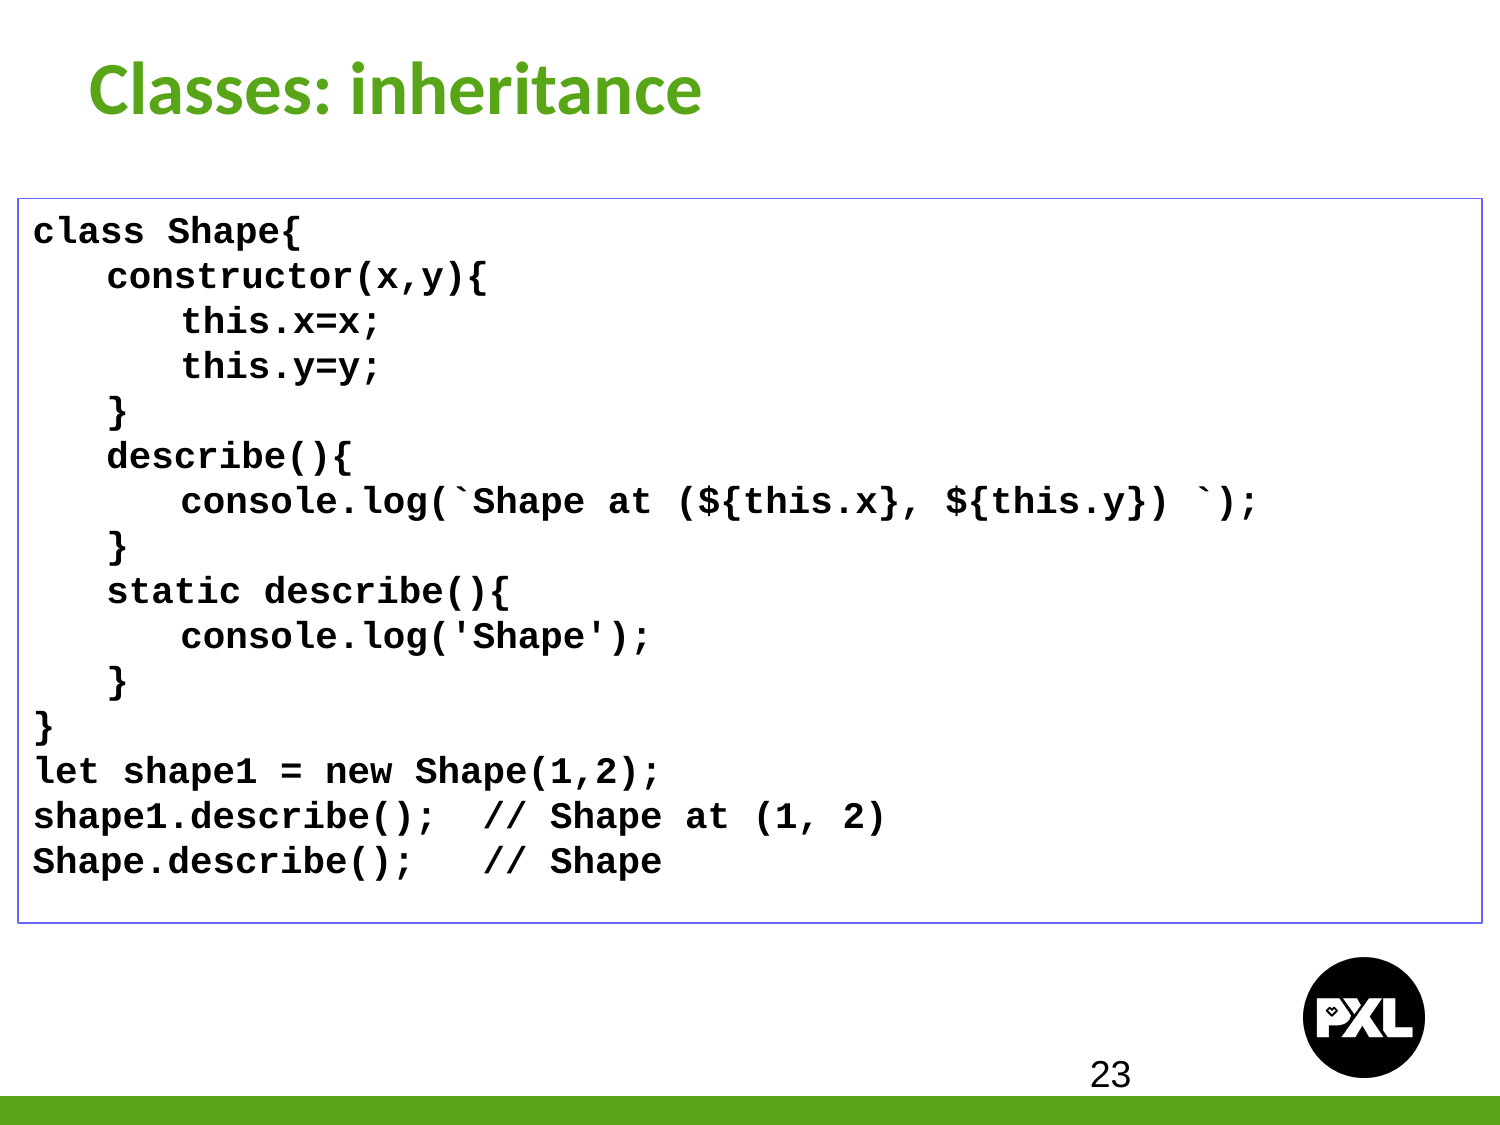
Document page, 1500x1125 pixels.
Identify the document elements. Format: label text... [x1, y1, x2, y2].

picture [1303, 957, 1425, 1078]
text_box class Shape{ constructor(x,y){ this.x=x; this.y=y; } describe(){ console.log(`Shape at (${this.x}, ${this.y}) `); } static describe(){ console.log('Shape'); } } let shape1 = new Shape(1,2); shape1.describe(); // Shape at (1, 2) Shape.describe(); // Shape [17, 198, 1482, 924]
text_box <number> [1074, 1042, 1304, 1103]
text_box Classes: inheritance [75, 32, 1425, 220]
